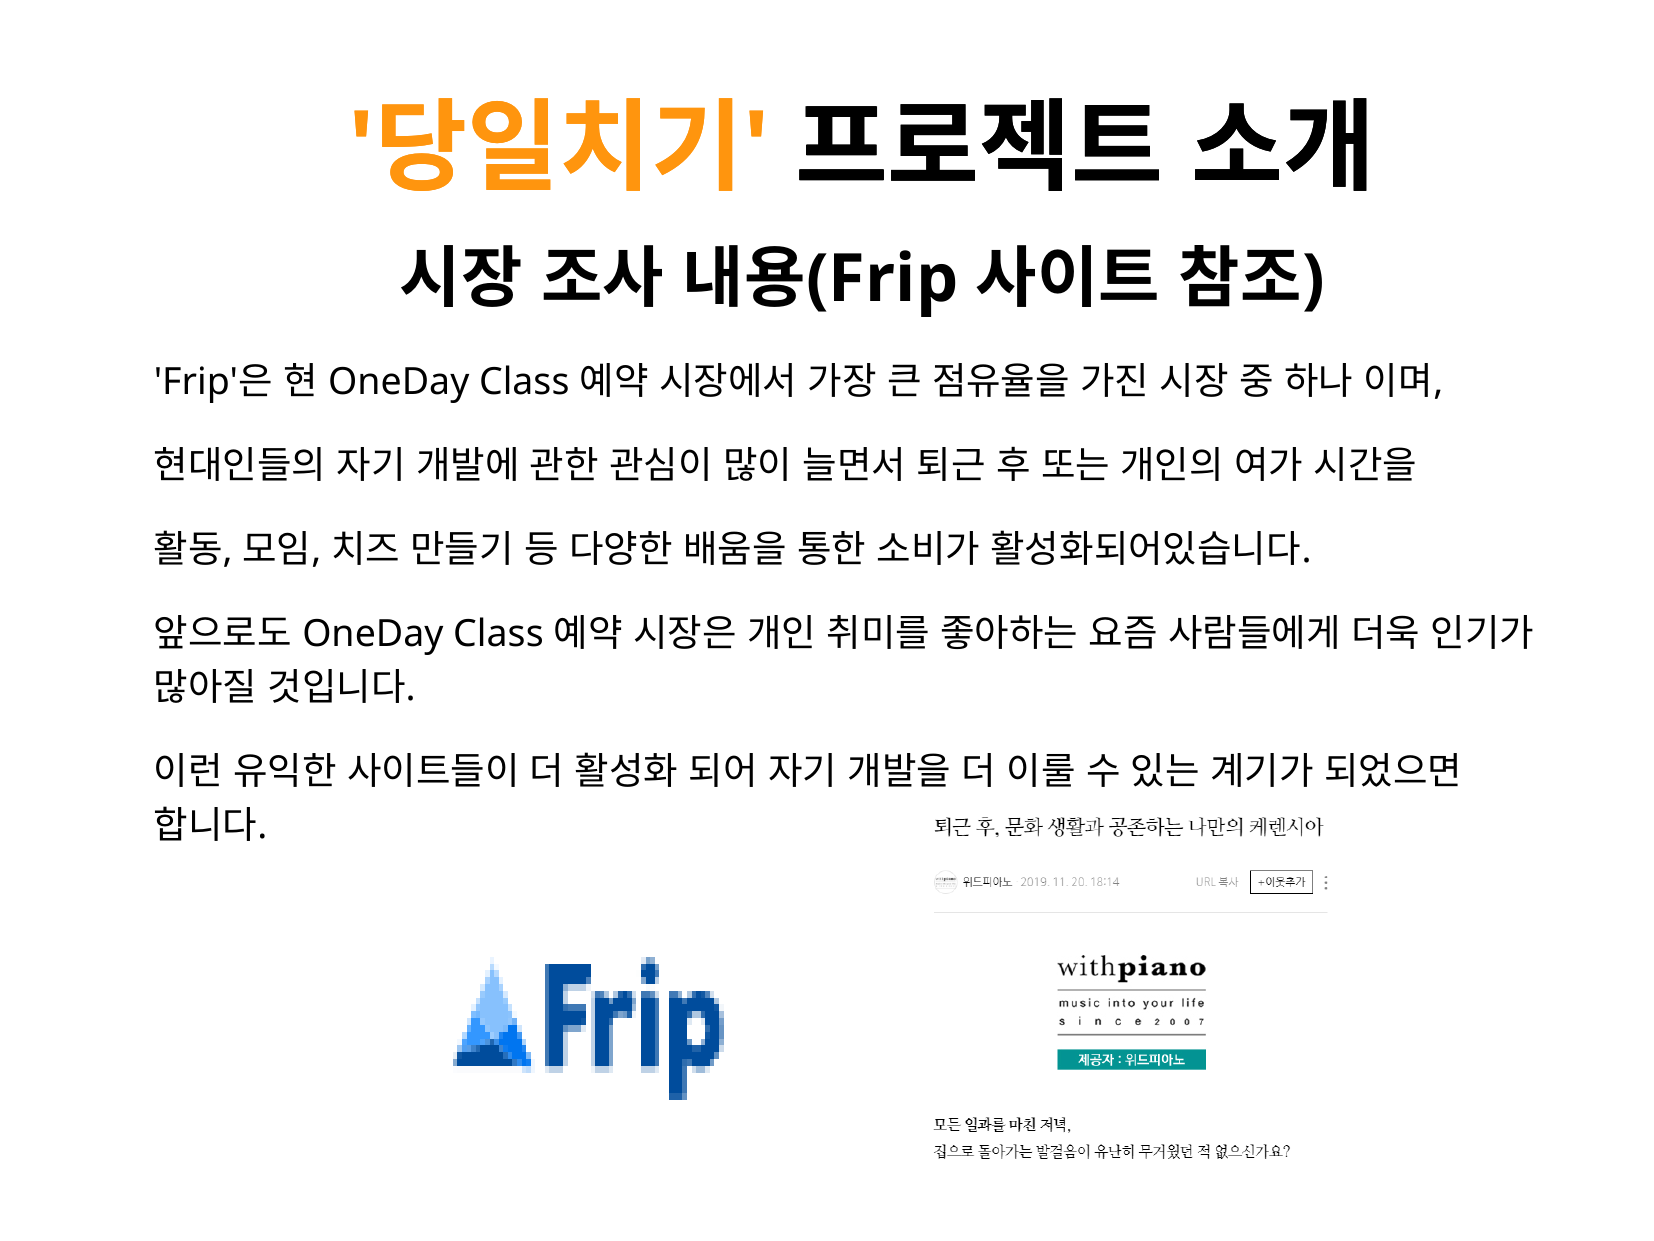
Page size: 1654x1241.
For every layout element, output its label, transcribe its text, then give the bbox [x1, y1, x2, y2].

picture [389, 862, 816, 1182]
title '당일치기' 프로젝트 소개 [118, 35, 1607, 243]
picture [928, 814, 1335, 1163]
list 시장 조사 내용(Frip 사이트 참조) 'Frip'은 현 OneDay Class 예약 시장에서 가장 큰 점유율을 가진 시장 중 하나 이며, 현대인들의 자기 개발에 관한 관심이 많이 늘면서 퇴근 후 또는 개인의 여가 시간을 활동, 모임, 치즈 만들기 등 다양한 배움을 통한 소비가 활성화되어있습니다. 앞으로도 OneDay Class 예약 시장은 개인 취미를 좋아하는 요즘 사람들에게 더욱 인기가 많아질 것입니다. 이런 유익한 사이트들이 더 활성화 되어 자기 개발을 더 이룰 수 있는 계기가 되었으면 합니다. [82, 224, 1571, 1241]
